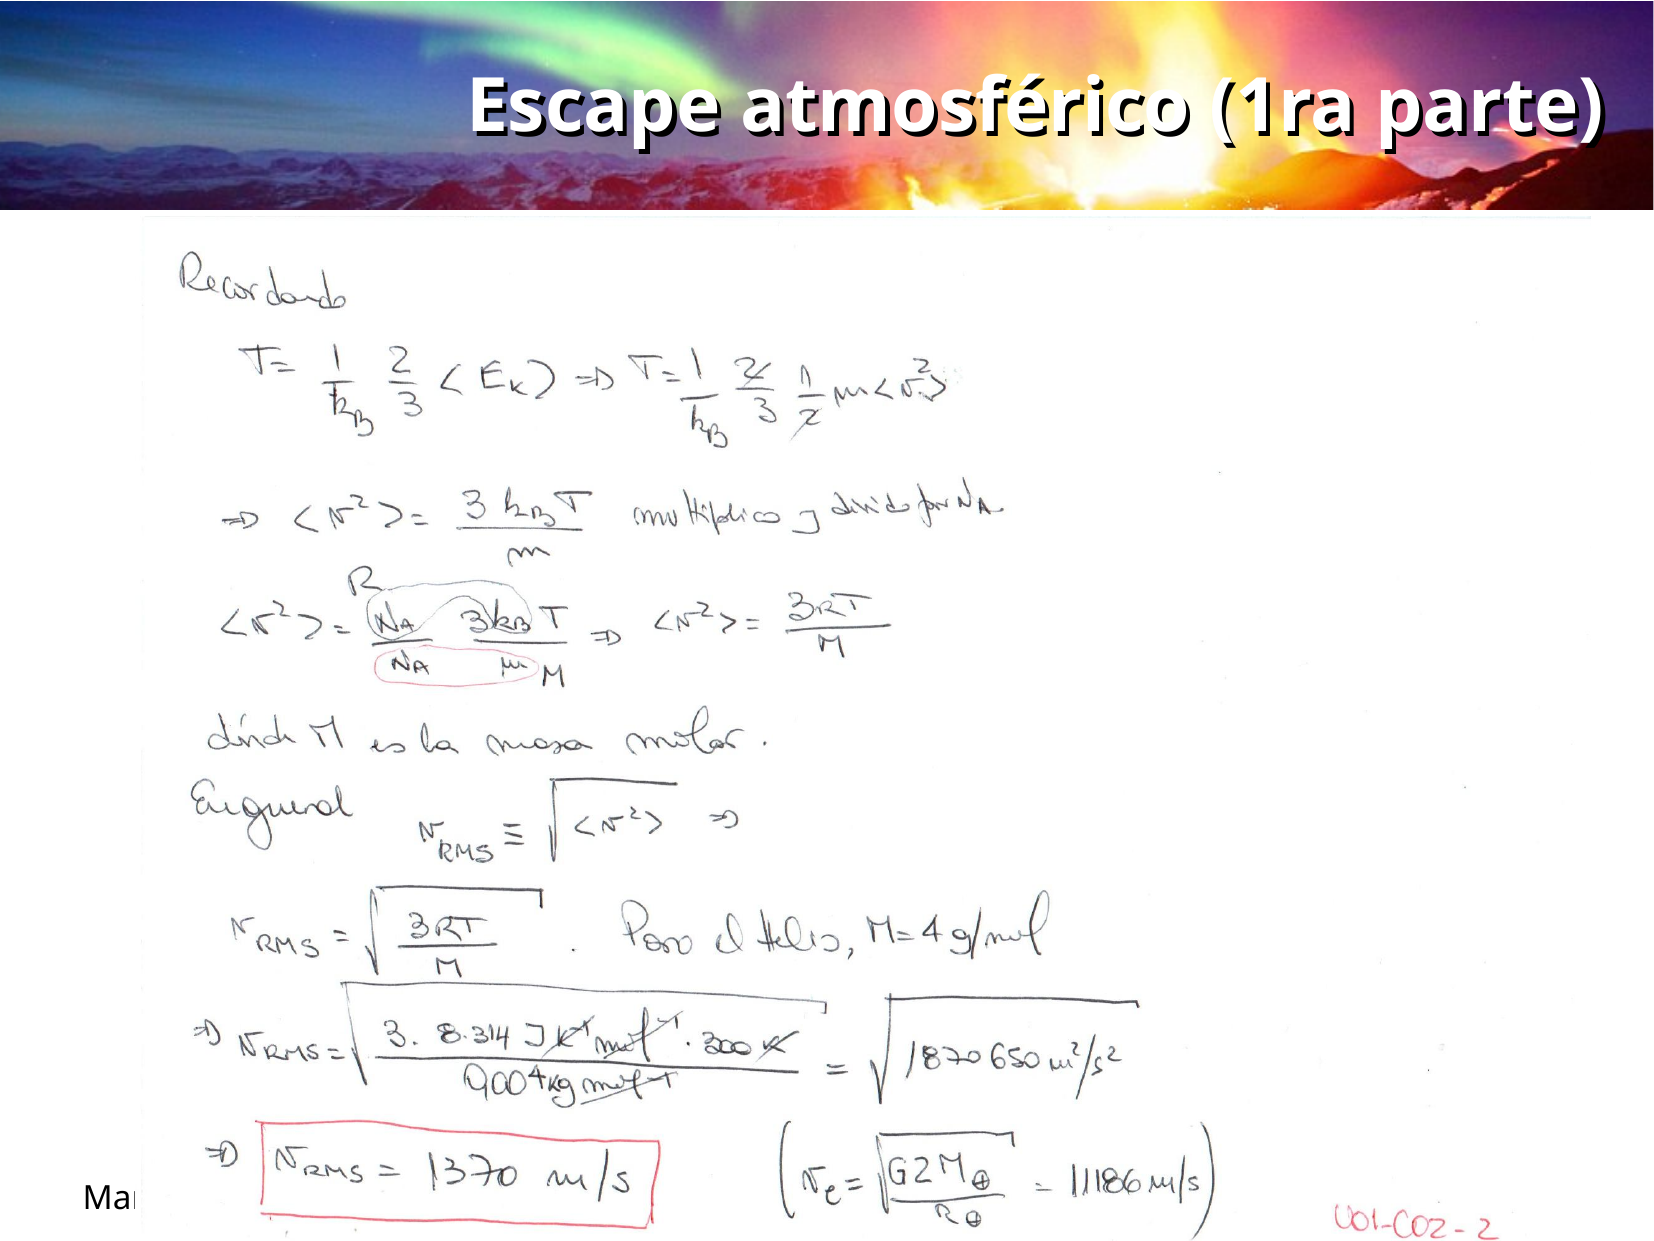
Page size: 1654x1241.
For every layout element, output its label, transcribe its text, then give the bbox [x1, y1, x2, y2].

picture [0, 1, 1654, 210]
picture [135, 216, 1591, 1241]
title Escape atmosférico (1ra parte) [45, 15, 1606, 191]
